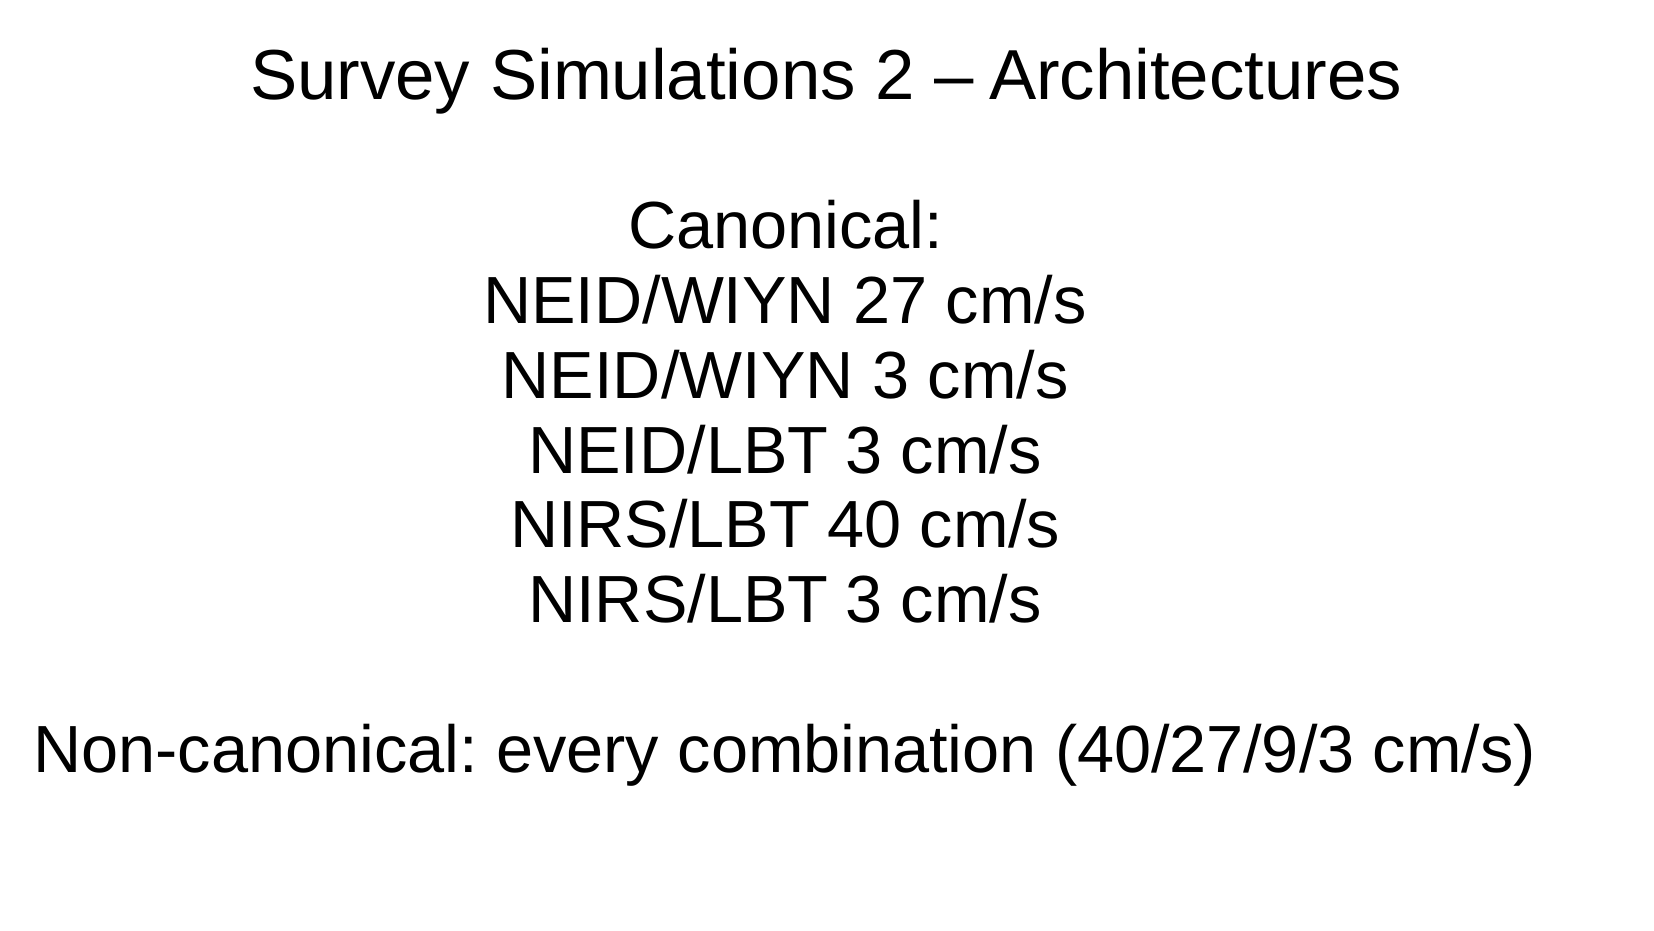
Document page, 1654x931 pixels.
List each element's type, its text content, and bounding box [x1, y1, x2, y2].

title Survey Simulations 2 – Architectures [0, 0, 1654, 151]
subtitle Canonical: NEID/WIYN 27 cm/s NEID/WIYN 3 cm/s NEID/LBT 3 cm/s NIRS/LBT 40 cm/s NIRS/LBT 3 cm/s Non-canonical: every combination (40/27/9/3 cm/s) [0, 150, 1571, 824]
